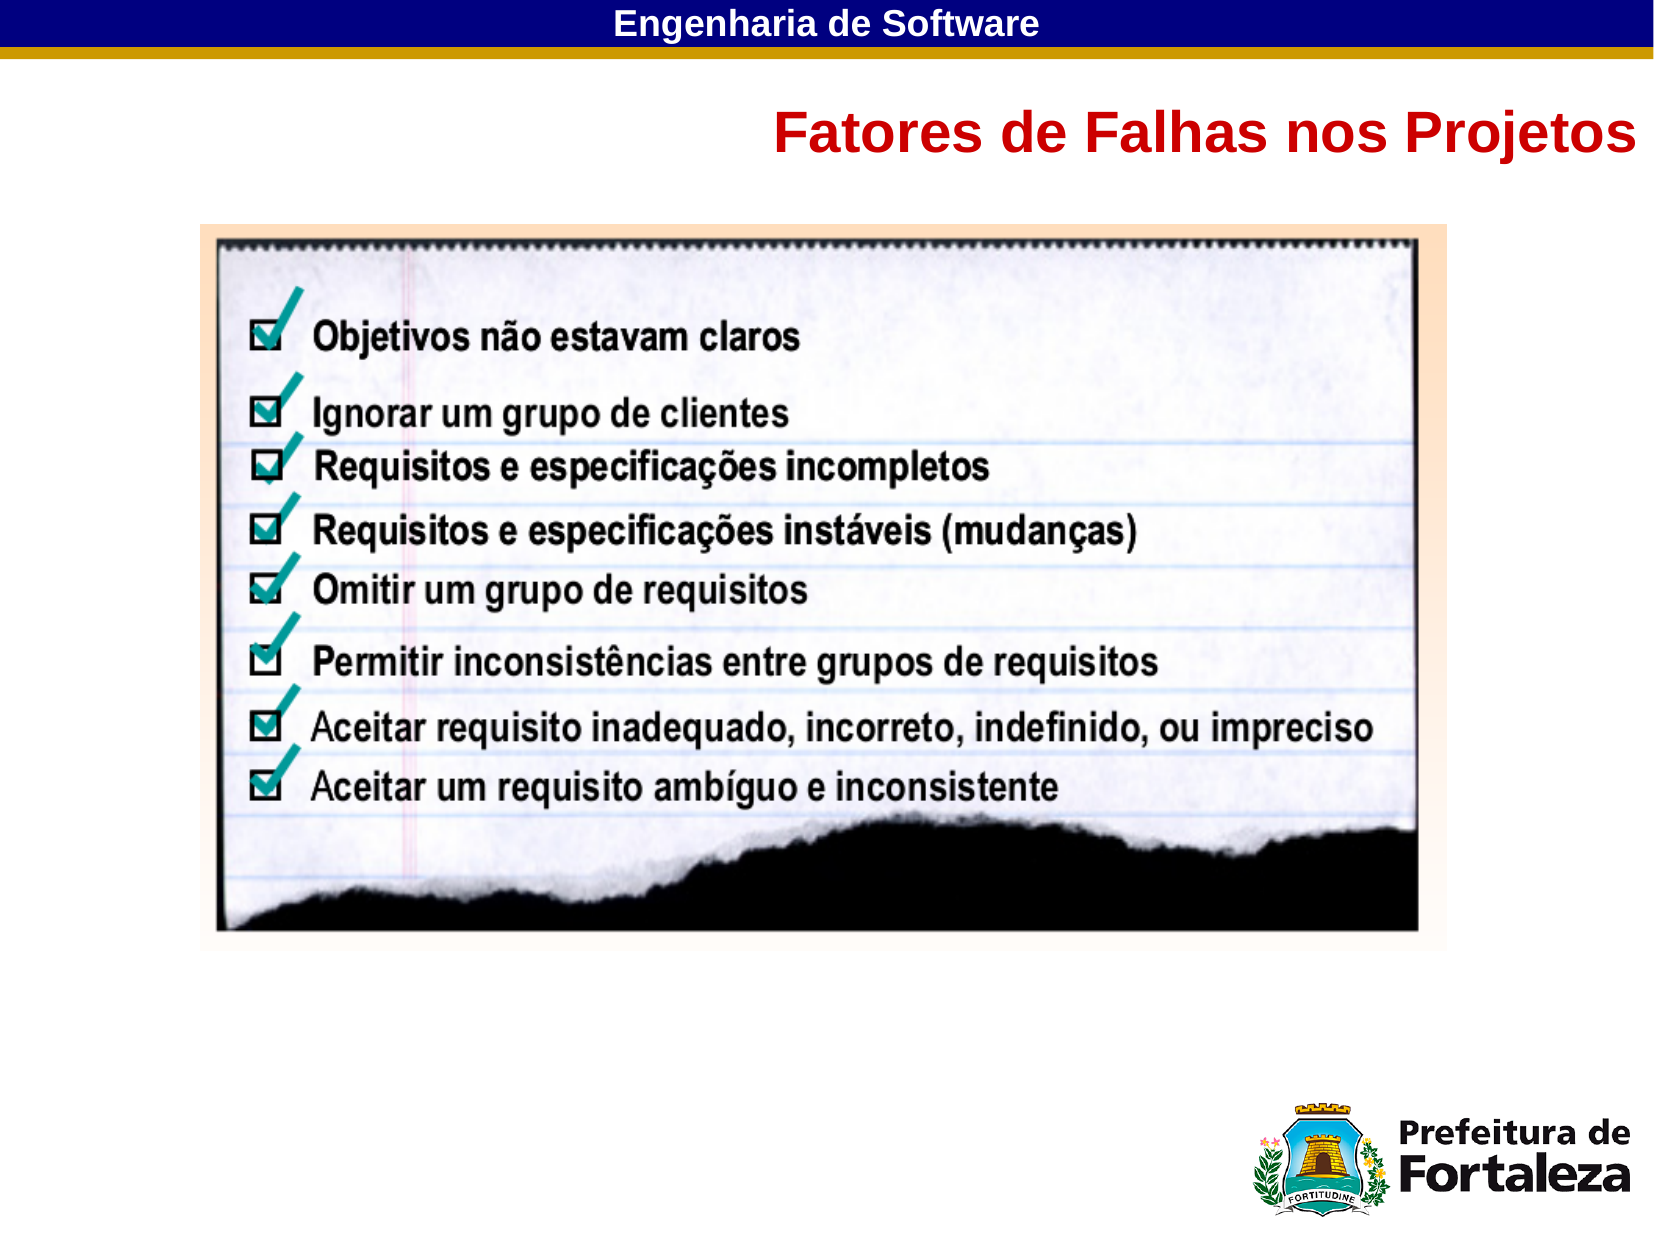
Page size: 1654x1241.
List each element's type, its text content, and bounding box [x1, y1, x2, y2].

text_box Engenharia de Software [0, 0, 1654, 47]
picture [1252, 1103, 1630, 1217]
text_box Fatores de Falhas nos Projetos [758, 92, 1654, 173]
picture [200, 224, 1447, 951]
text_box [0, 47, 1654, 60]
